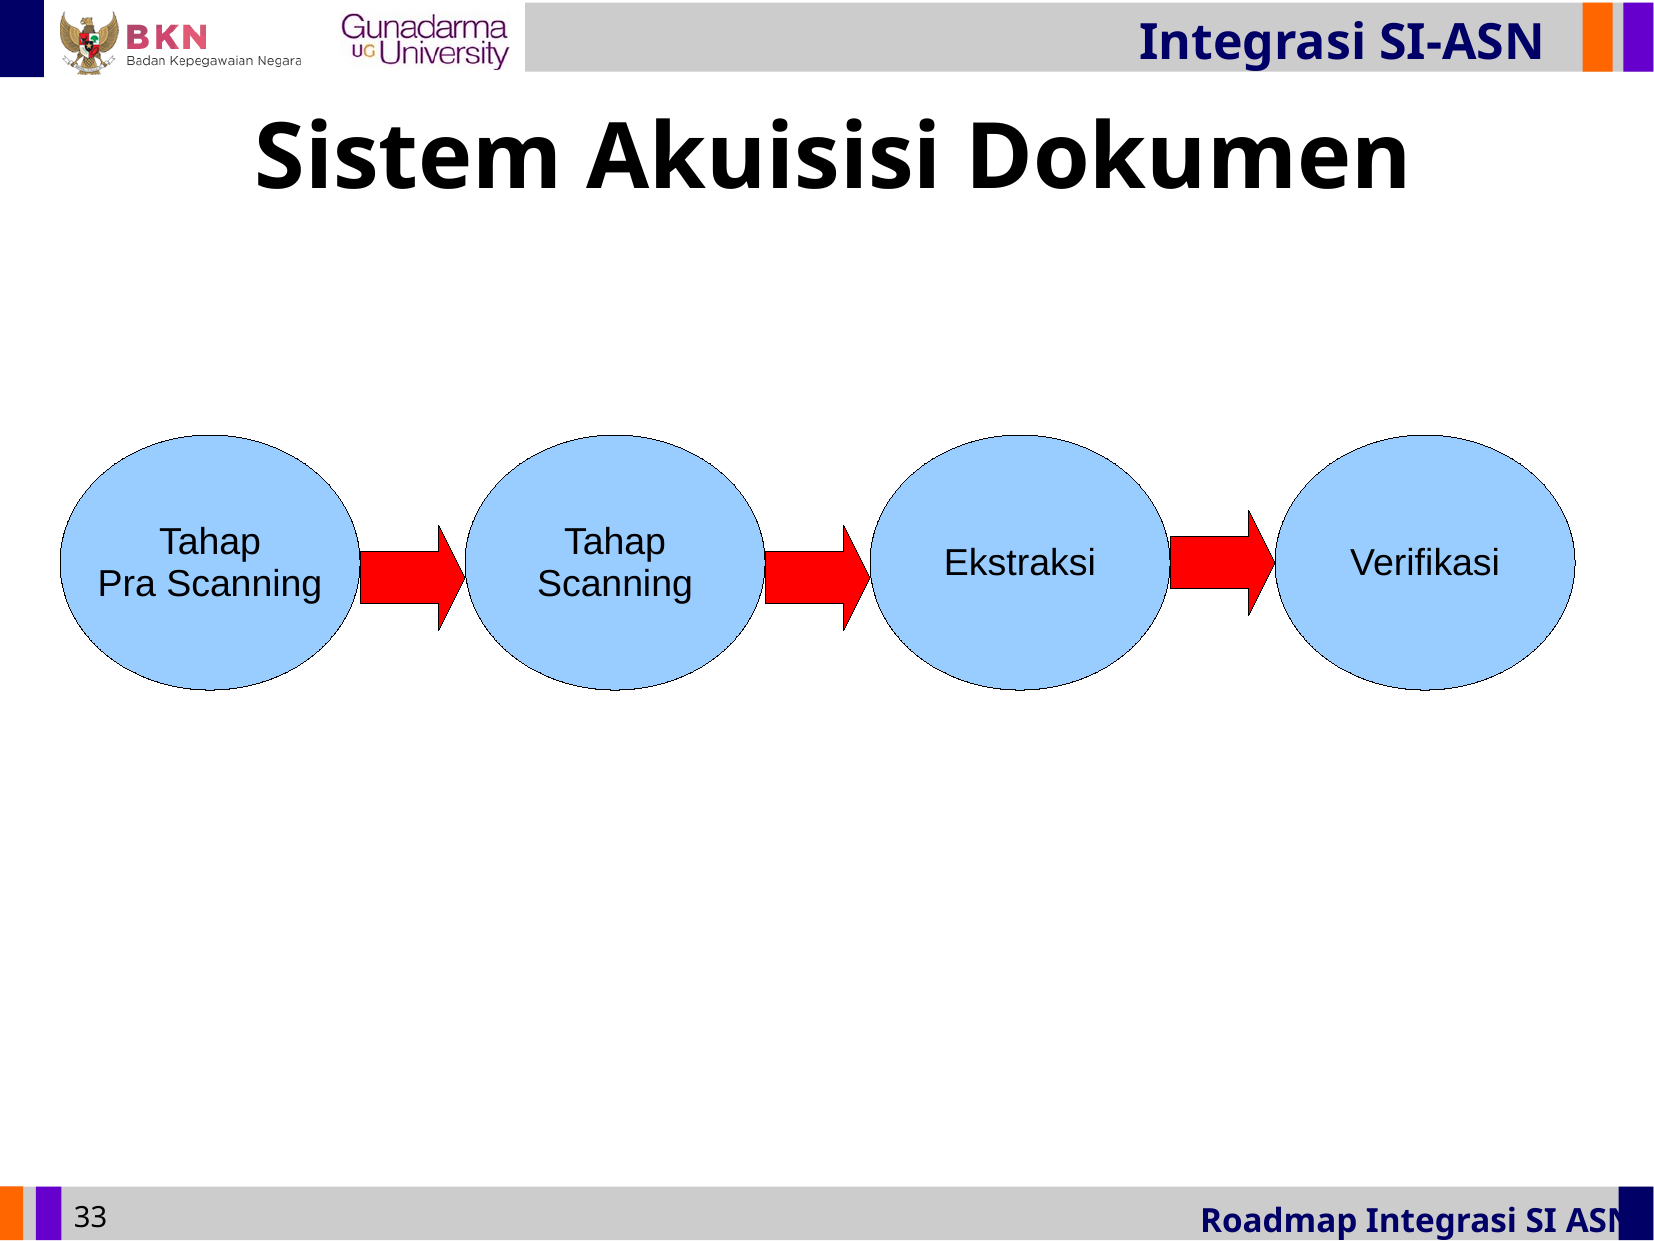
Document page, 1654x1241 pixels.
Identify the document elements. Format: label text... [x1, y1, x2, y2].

text_box Tahap Pra Scanning [60, 435, 360, 691]
text_box Verifikasi [1275, 435, 1576, 691]
picture [340, 0, 510, 70]
text_box Ekstraksi [870, 435, 1170, 691]
text_box Tahap Scanning [465, 435, 765, 691]
title Sistem Akuisisi Dokumen [77, 90, 1591, 217]
text_box [765, 525, 871, 631]
text_box [1170, 510, 1276, 616]
text_box [360, 525, 466, 631]
picture [60, 11, 301, 75]
